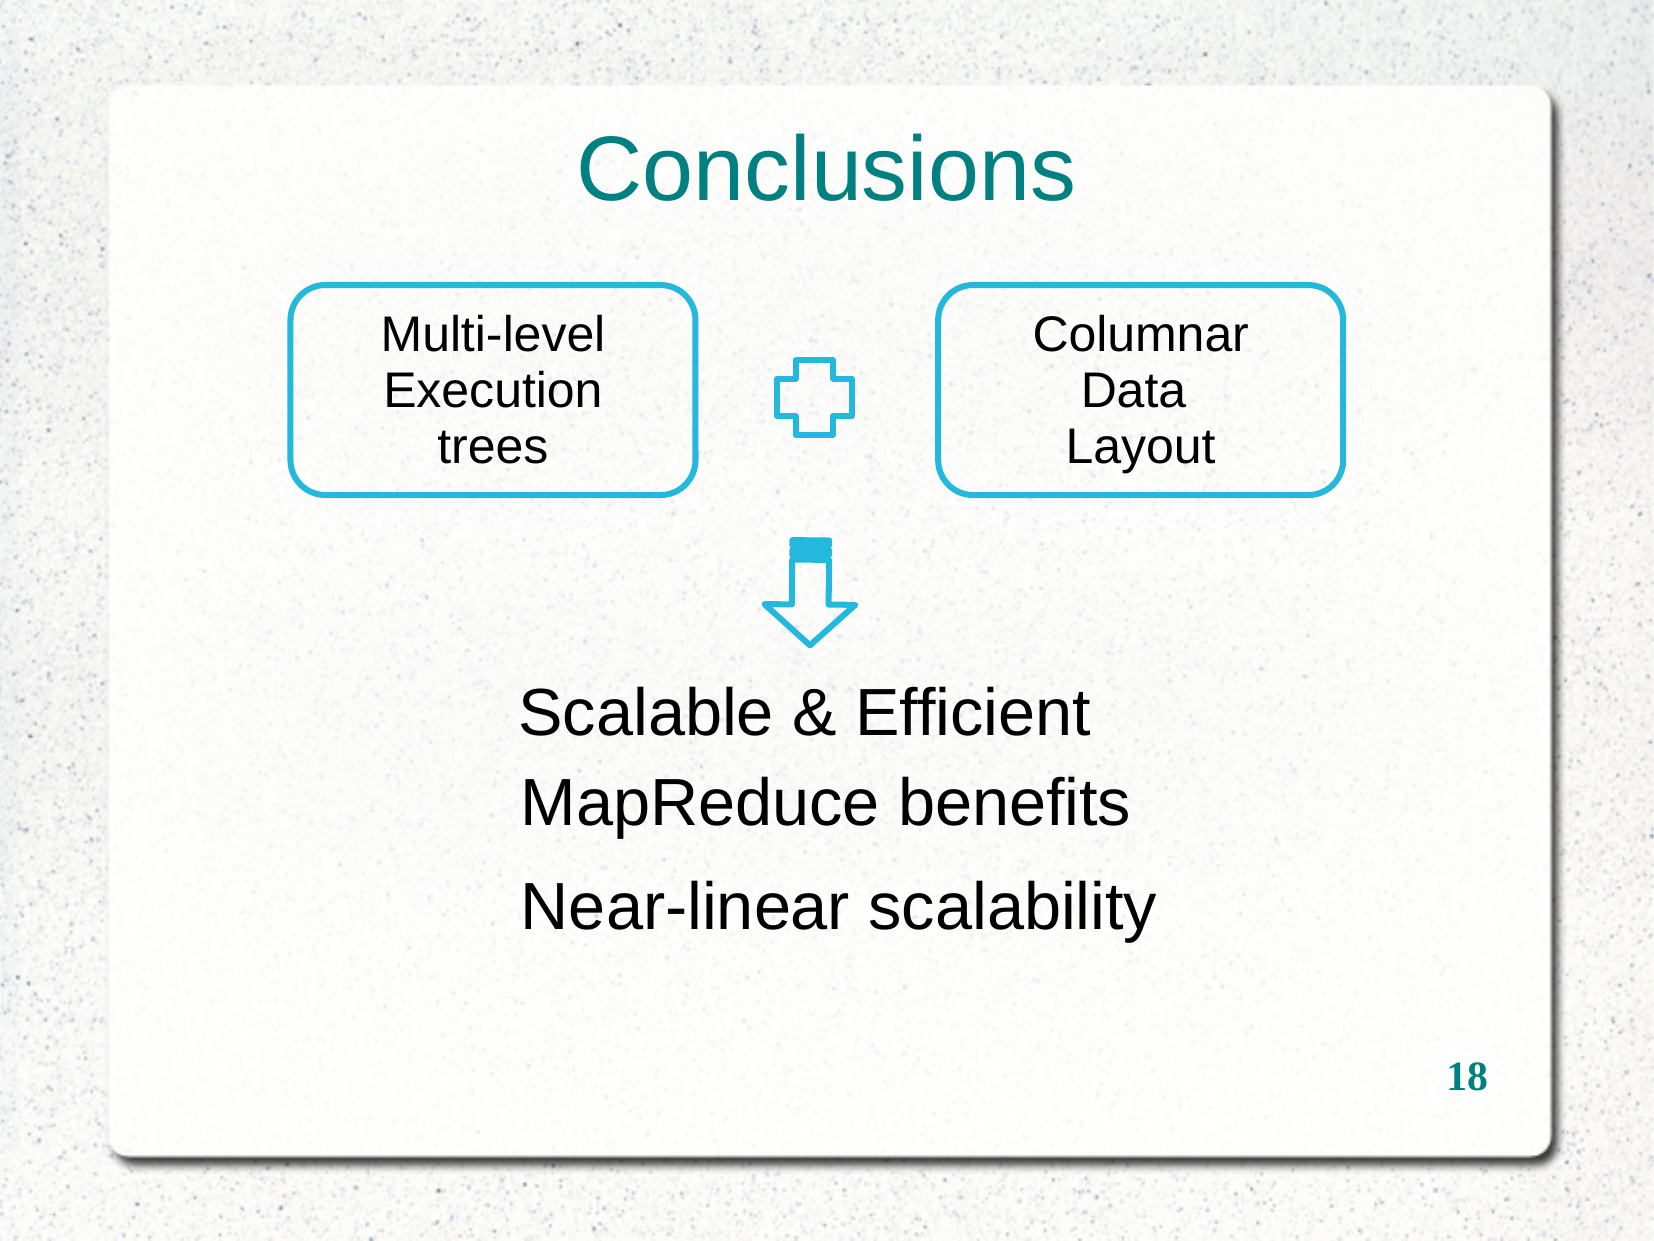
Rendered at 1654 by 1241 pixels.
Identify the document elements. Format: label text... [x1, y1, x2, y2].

list MapReduce benefits Near-linear scalability [450, 765, 1224, 945]
title Conclusions [118, 96, 1536, 241]
text_box [792, 549, 830, 556]
text_box [776, 360, 852, 436]
text_box [764, 559, 856, 646]
text_box Multi-level Execution trees [290, 285, 696, 496]
picture [0, 0, 1654, 1241]
text_box Columnar Data Layout [938, 285, 1344, 496]
list Scalable & Efficient [447, 675, 1221, 841]
text_box [792, 540, 830, 546]
